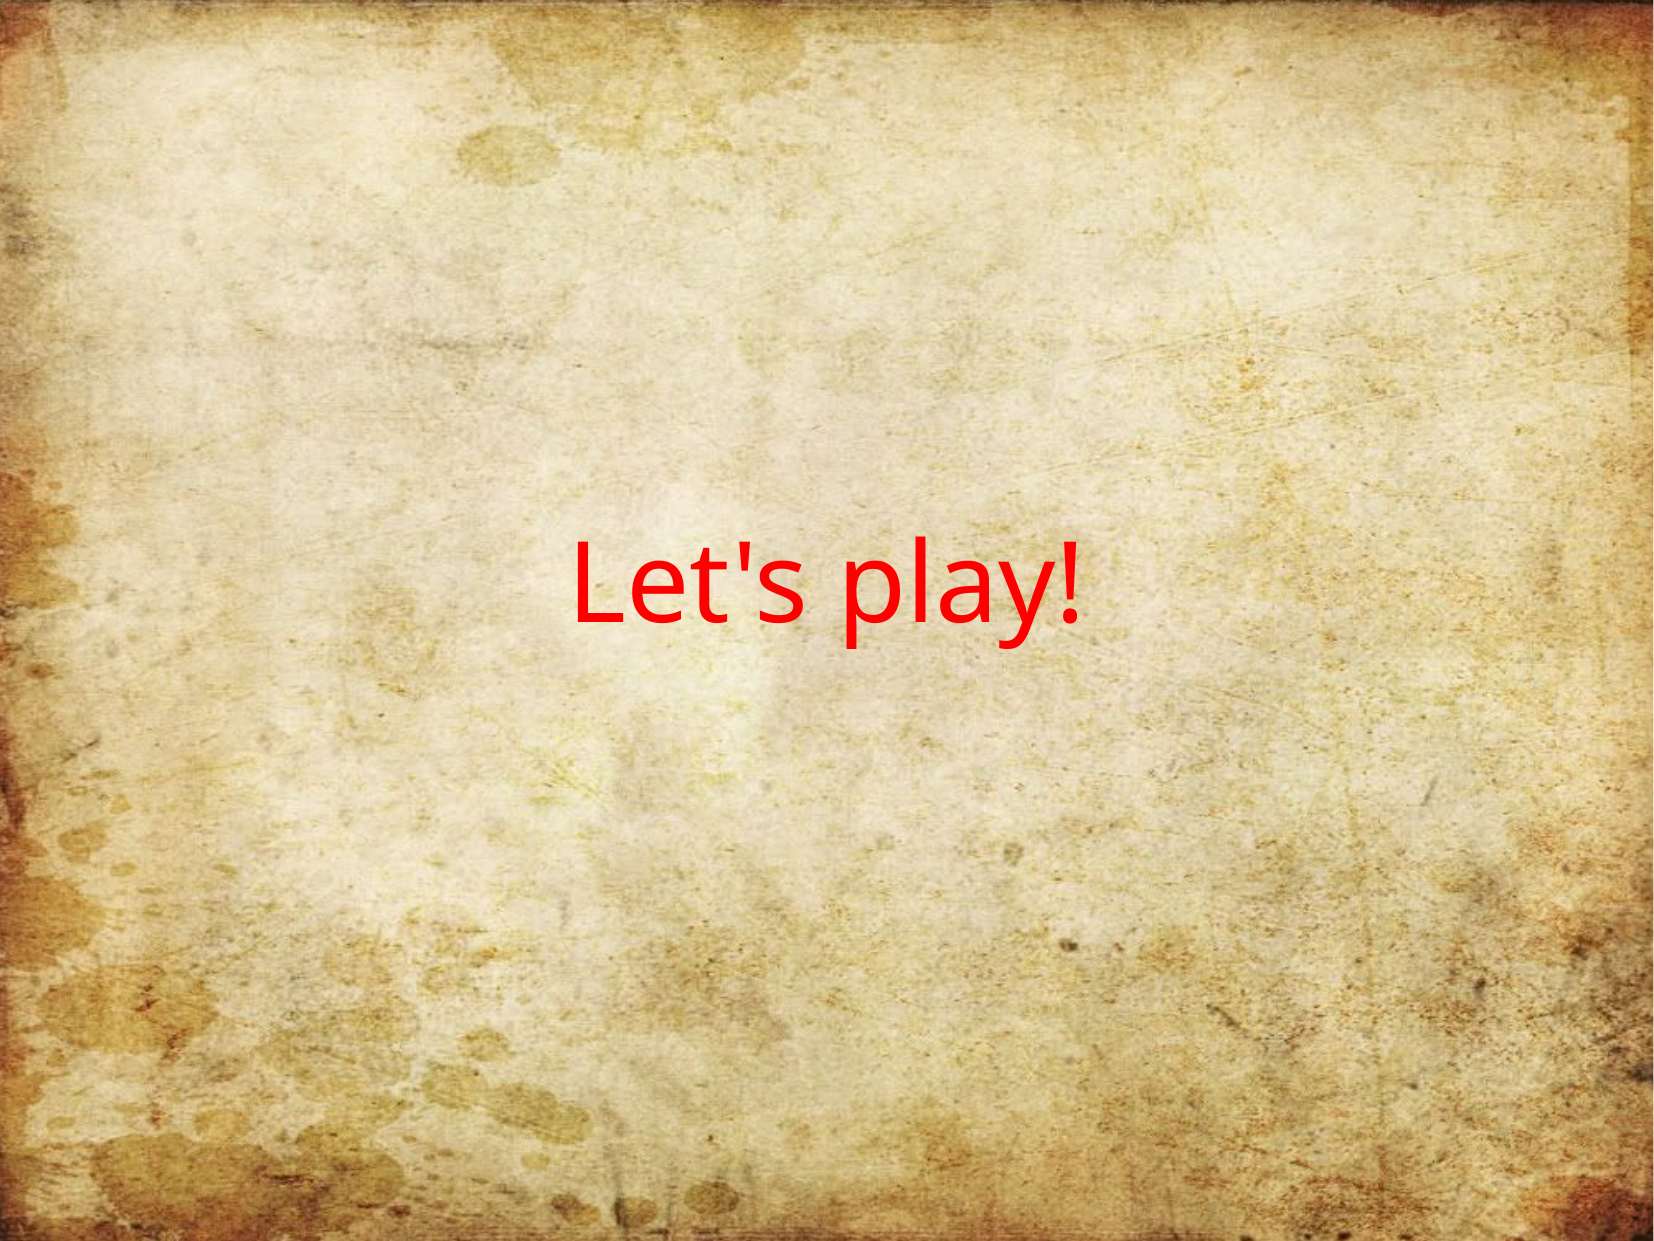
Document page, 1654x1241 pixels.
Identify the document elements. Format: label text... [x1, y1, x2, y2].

picture [0, 0, 1654, 1241]
subtitle Let's play! [82, 49, 1571, 1109]
